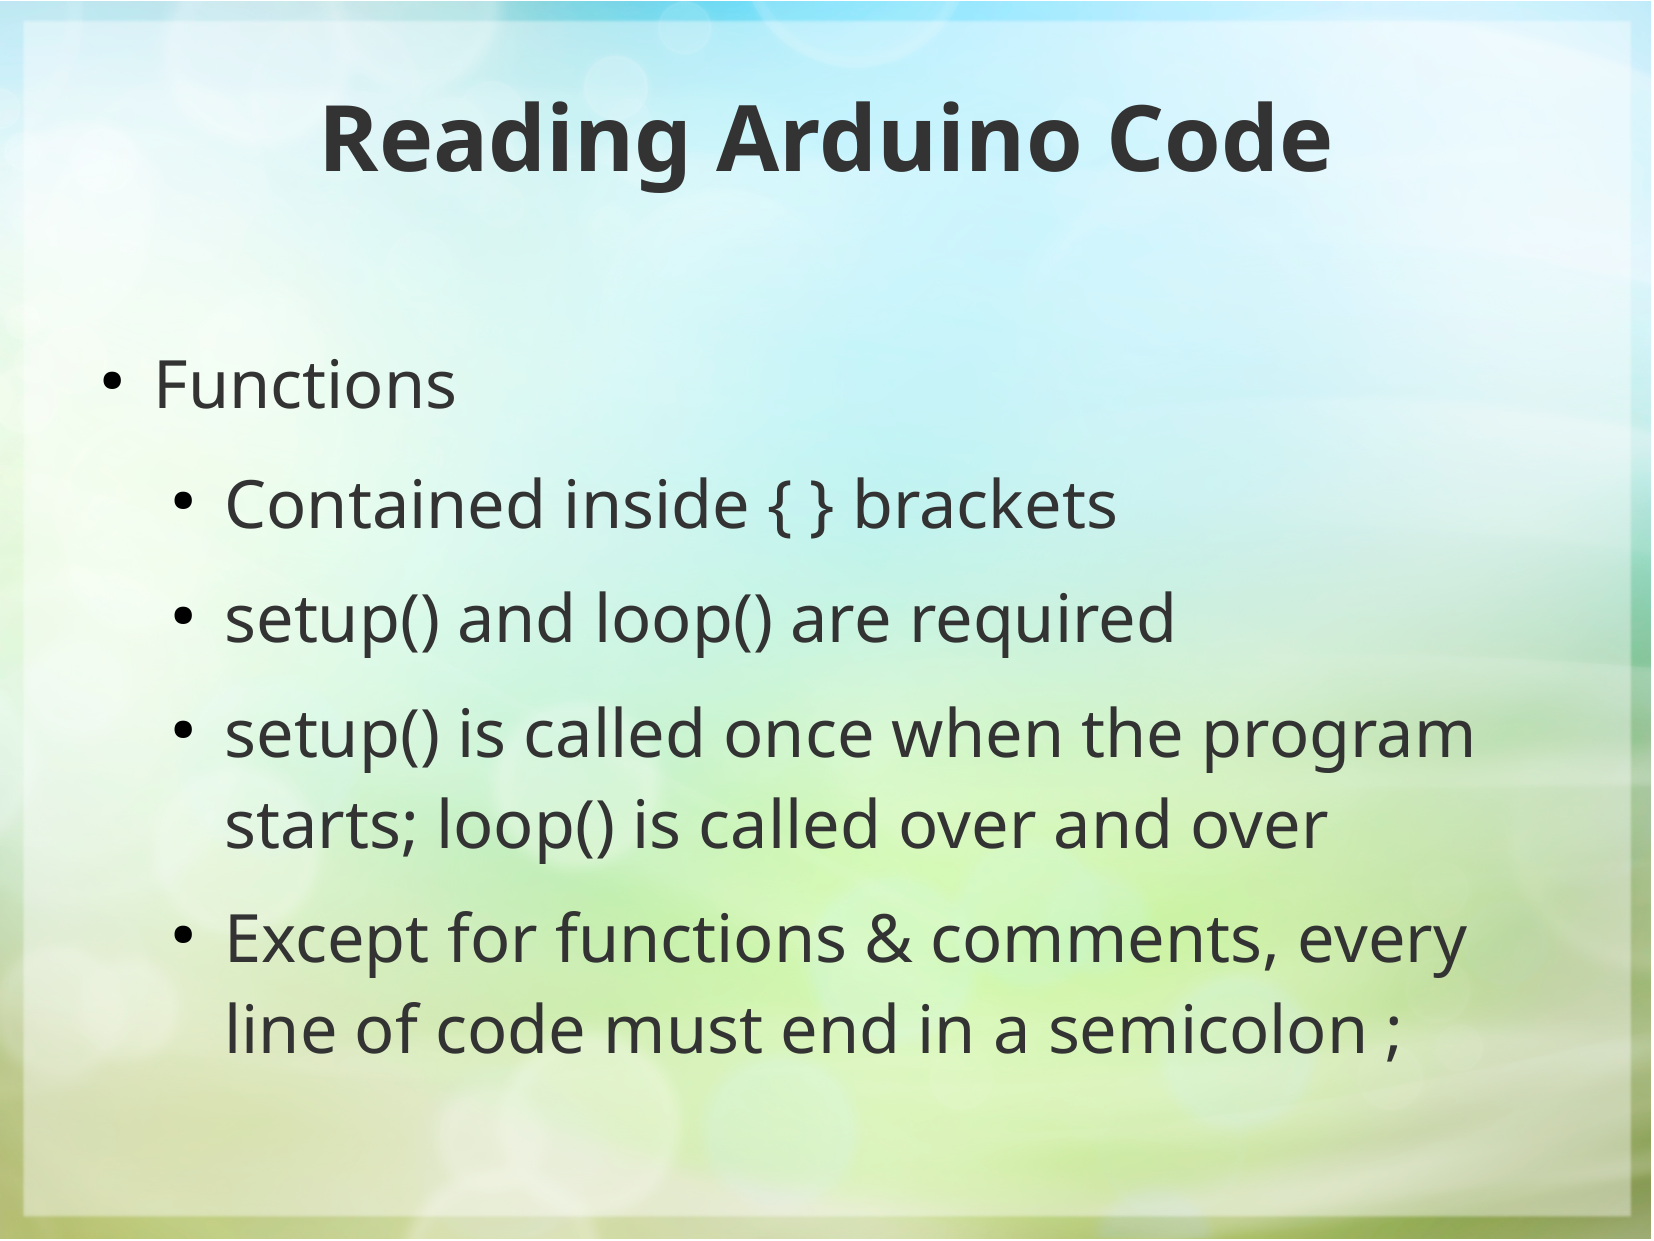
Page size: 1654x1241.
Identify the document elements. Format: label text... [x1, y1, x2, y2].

picture [0, 1, 1651, 1239]
title Reading Arduino Code [82, 60, 1571, 211]
list Functions Contained inside { } brackets setup() and loop() are required setup() is called once when the program starts; loop() is called over and over Except for functions & comments, every line of code must end in a semicolon ; [82, 280, 1571, 1009]
